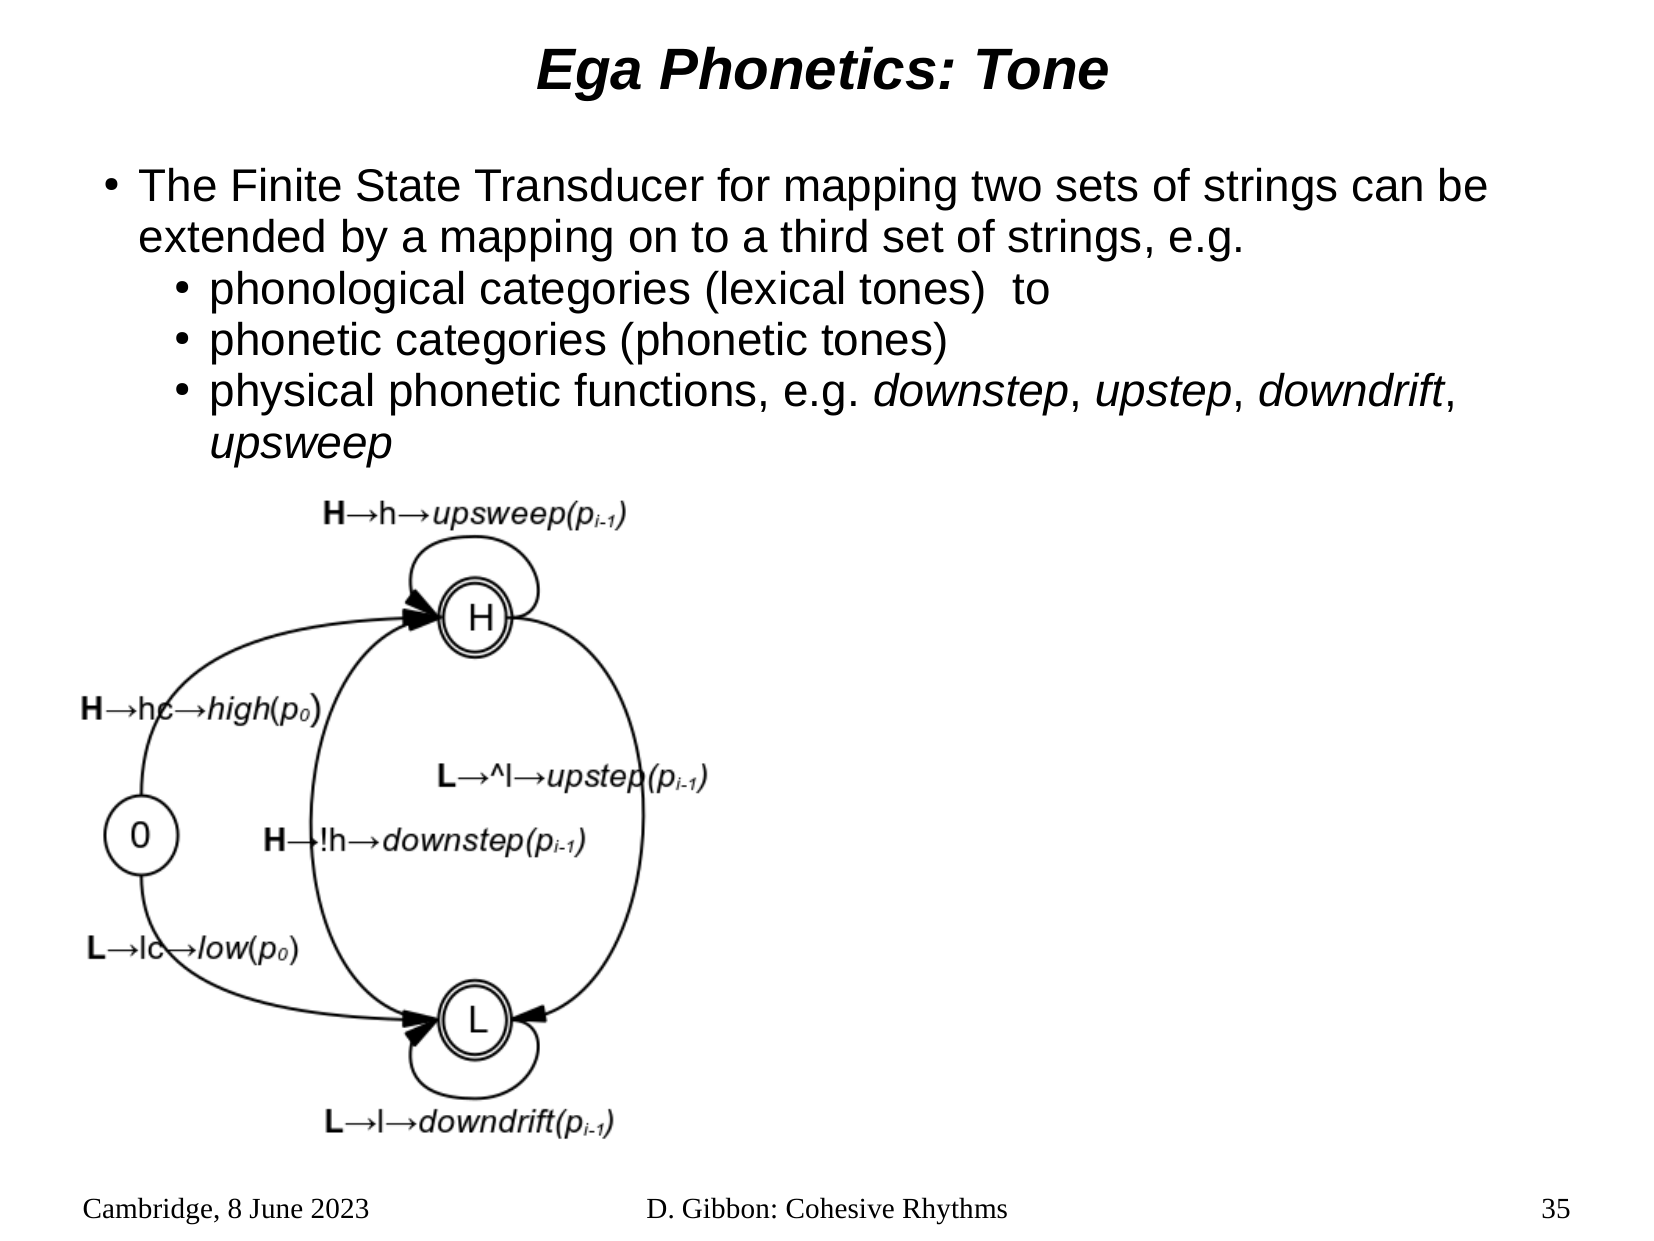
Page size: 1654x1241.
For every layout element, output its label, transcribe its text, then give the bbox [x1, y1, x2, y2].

text_box The Finite State Transducer for mapping two sets of strings can be extended by a mapping on to a third set of strings, e.g. phonological categories (lexical tones) to phonetic categories (phonetic tones) physical phonetic functions, e.g. downstep, upstep, downdrift, upsweep [88, 136, 1536, 492]
picture [63, 465, 773, 1175]
title Ega Phonetics: Tone [11, 19, 1636, 119]
